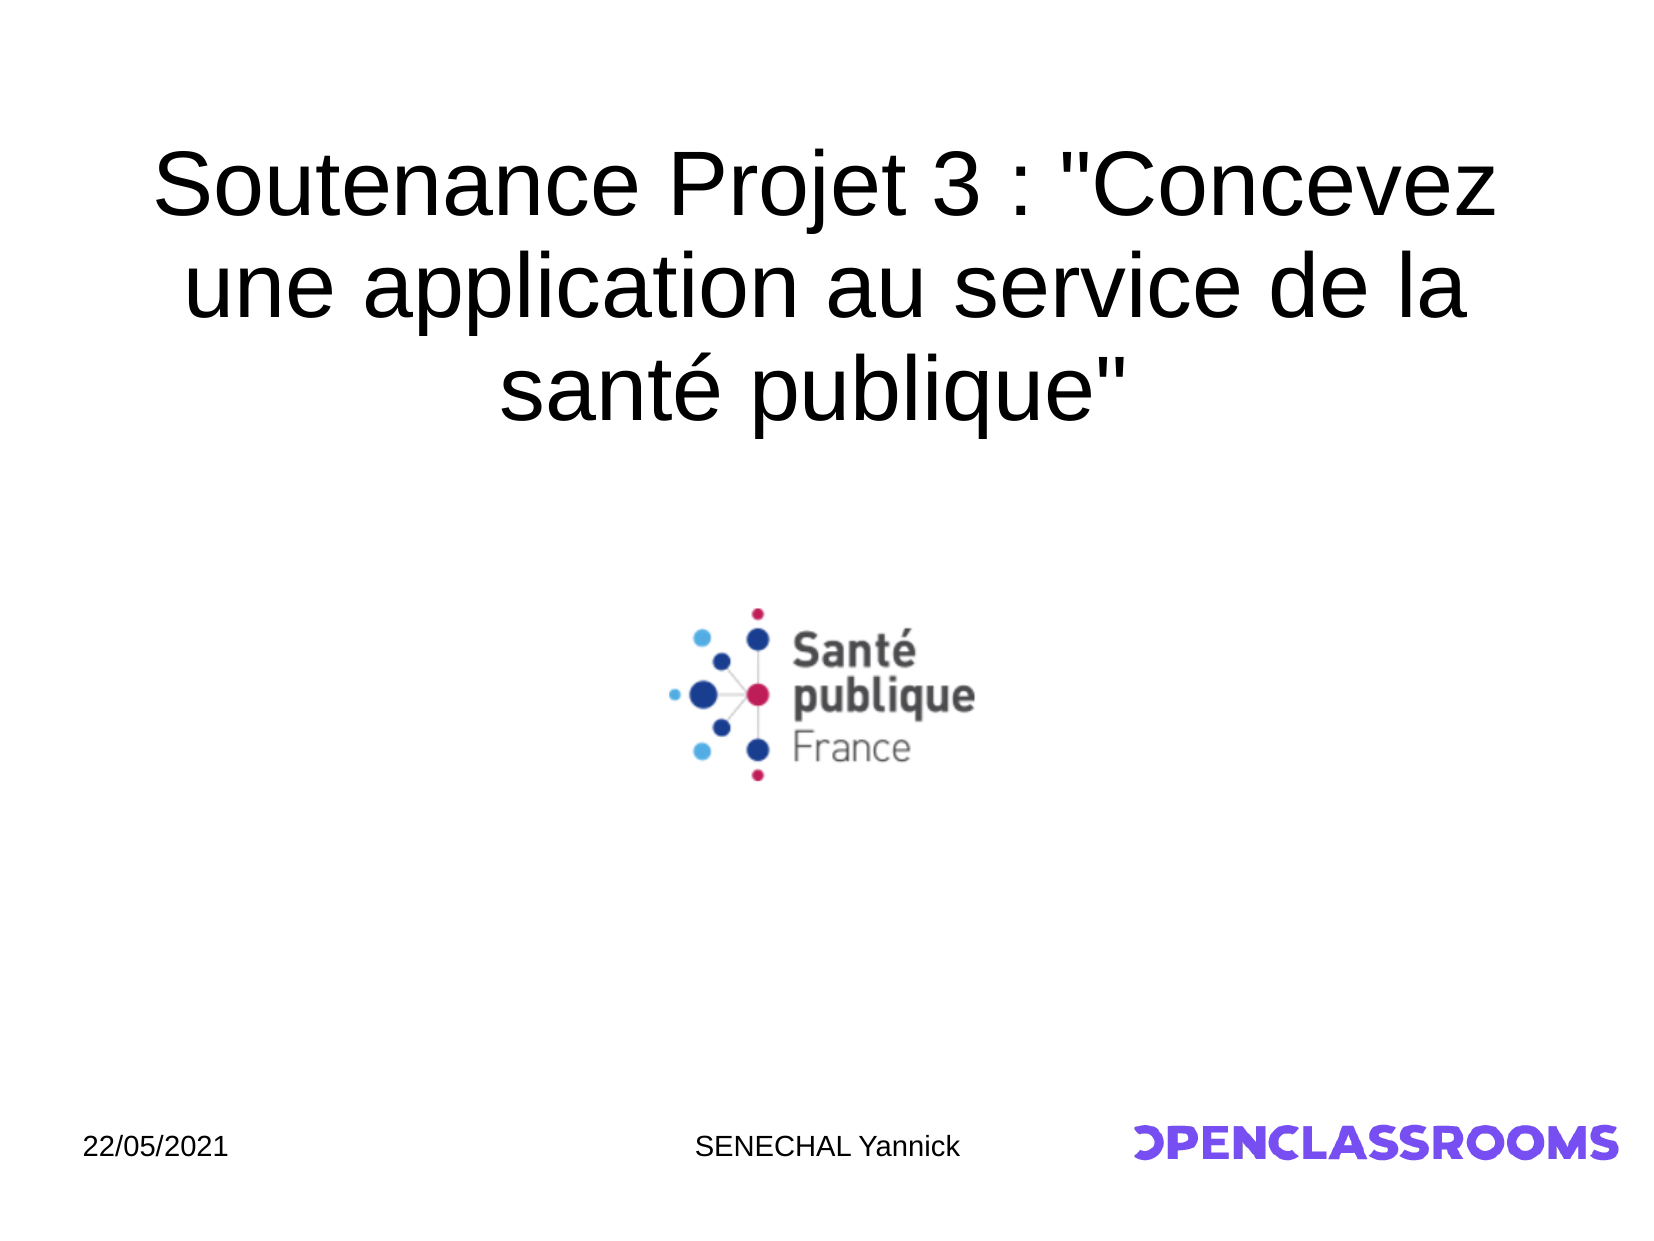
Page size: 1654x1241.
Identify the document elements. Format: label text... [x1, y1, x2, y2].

picture [1110, 1076, 1653, 1205]
title Soutenance Projet 3 : "Concevez une application au service de la santé publique" [82, 132, 1571, 441]
picture [641, 593, 1013, 804]
